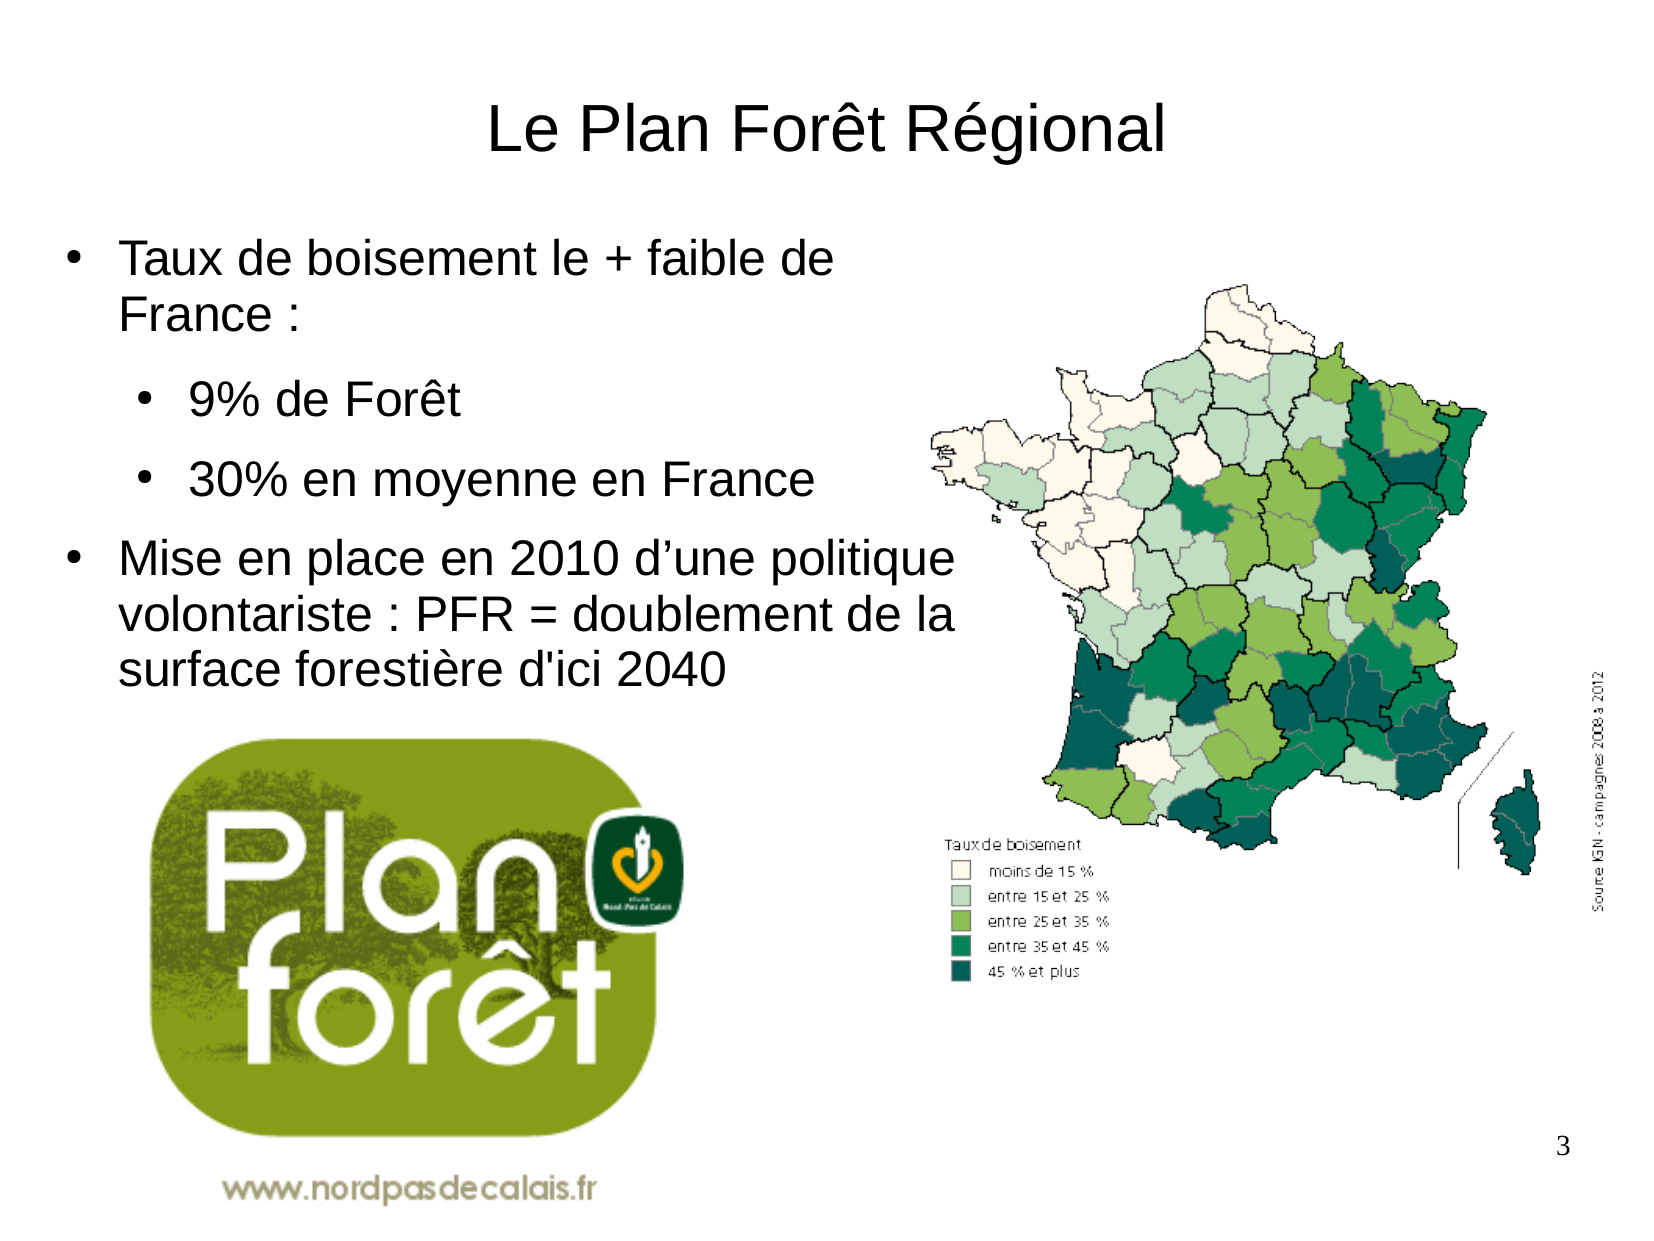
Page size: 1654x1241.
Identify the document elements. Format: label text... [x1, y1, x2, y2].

picture [848, 253, 1630, 1004]
title Le Plan Forêt Régional [82, 49, 1571, 207]
list Taux de boisement le + faible de France : 9% de Forêt 30% en moyenne en France Mise en place en 2010 d’une politique volontariste : PFR = doublement de la surface forestière d'ici 2040 [47, 230, 969, 950]
picture [115, 704, 709, 1217]
